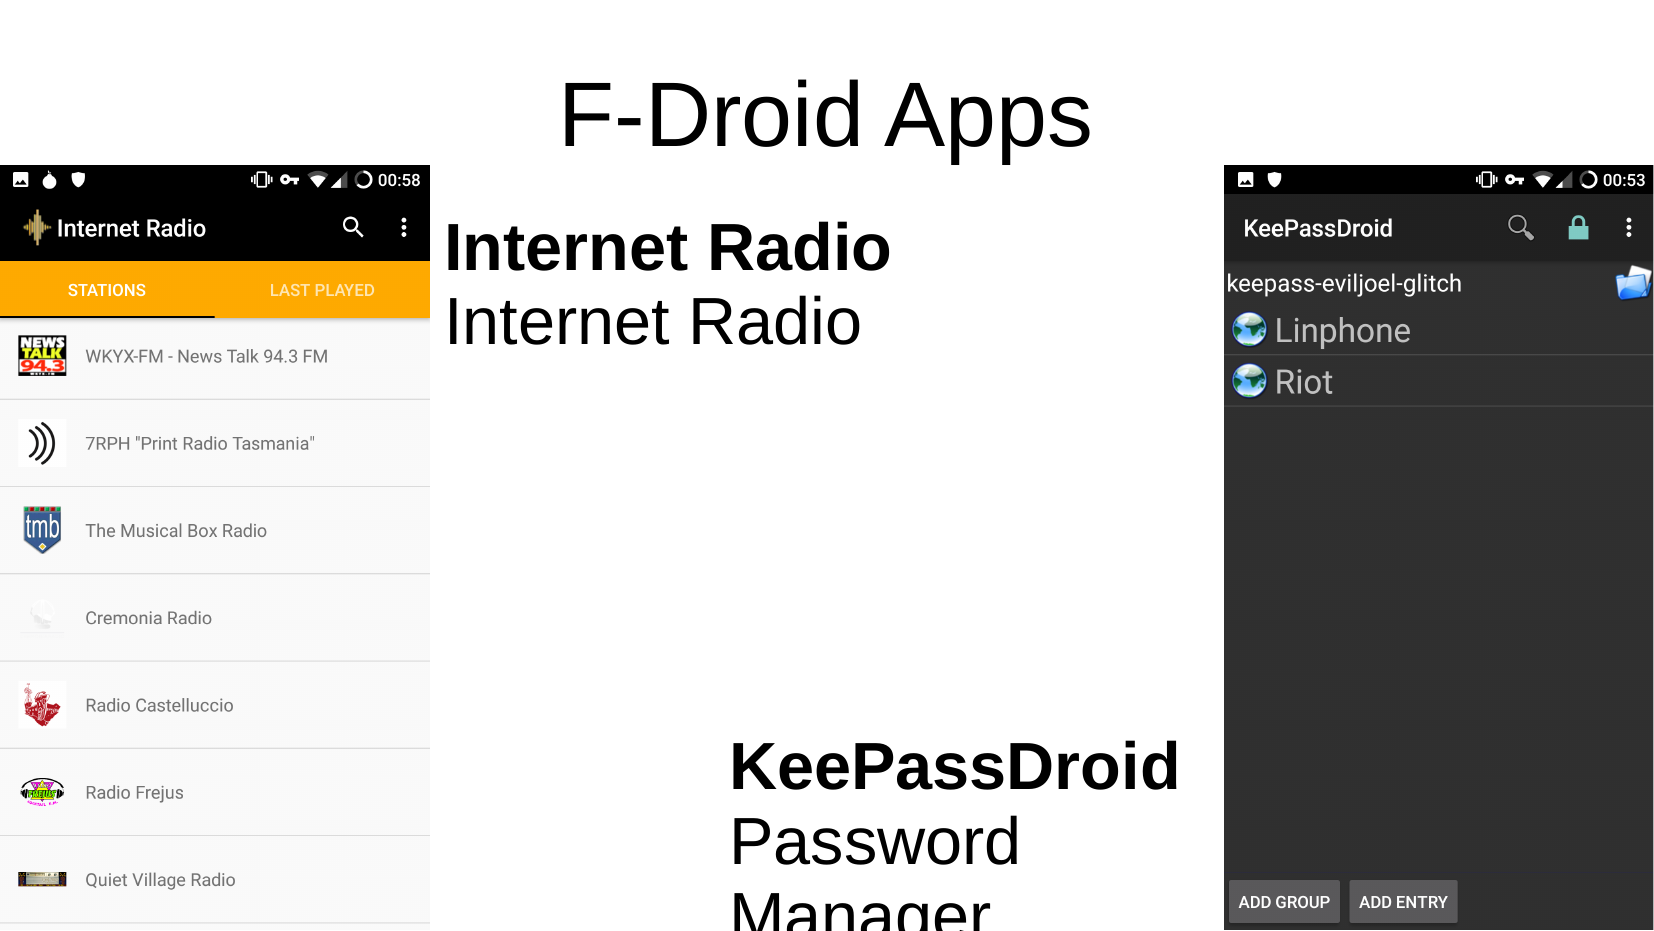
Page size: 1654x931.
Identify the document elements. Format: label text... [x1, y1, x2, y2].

title F-Droid Apps [82, 37, 1571, 193]
picture [0, 165, 430, 930]
picture [1224, 165, 1654, 930]
text_box KeePassDroid Password Manager [714, 722, 1224, 925]
text_box Internet Radio Internet Radio [430, 202, 916, 467]
